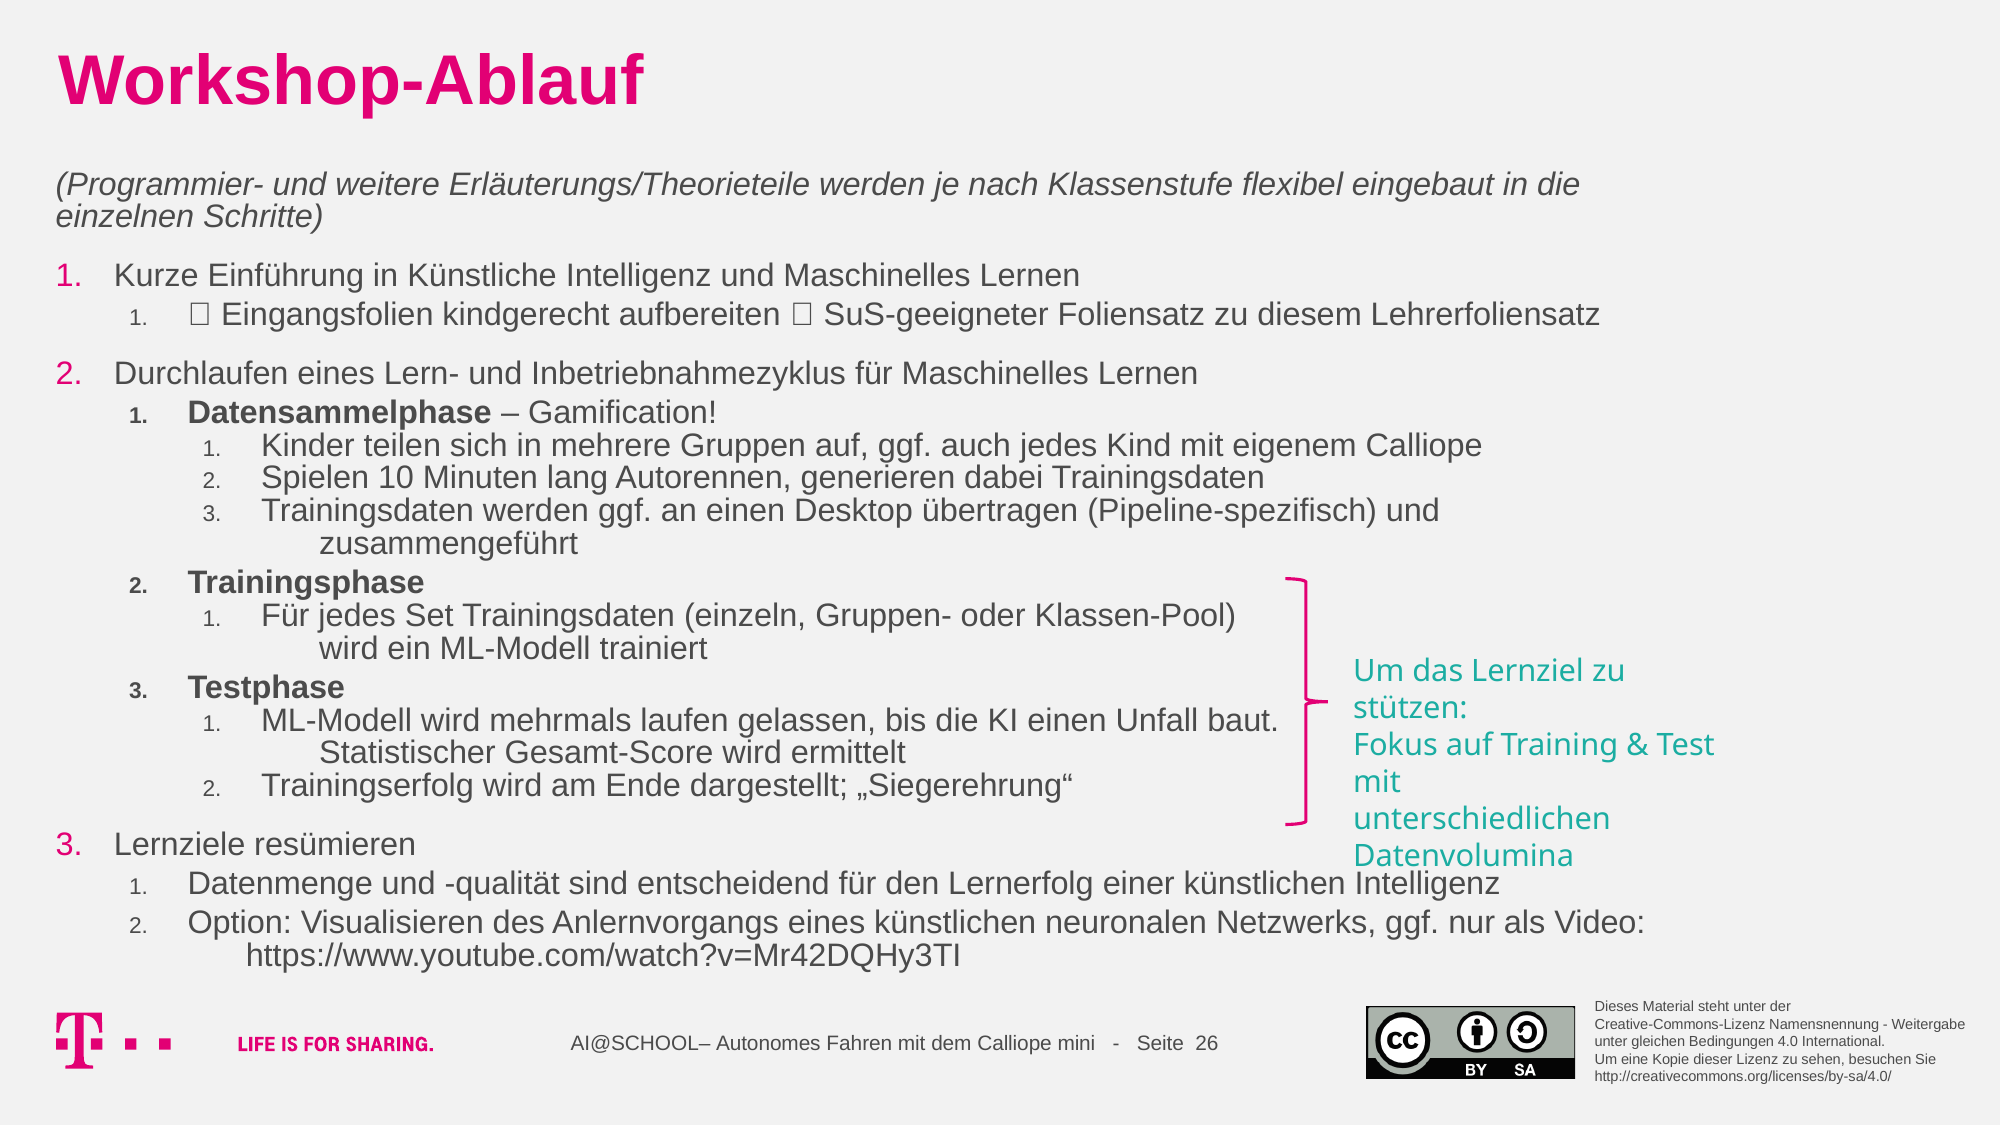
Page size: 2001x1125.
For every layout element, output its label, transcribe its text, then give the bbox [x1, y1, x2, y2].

title Workshop-Ablauf [0, 43, 1888, 132]
text_box Um das Lernziel zu stützen: Fokus auf Training & Test mit unterschiedlichen Datenvolumina [1340, 644, 1761, 804]
list (Programmier- und weitere Erläuterungs/Theorieteile werden je nach Klassenstufe flexibel eingebaut in die einzelnen Schritte) Kurze Einführung in Künstliche Intelligenz und Maschinelles Lernen  Eingangsfolien kindgerecht aufbereiten  SuS-geeigneter Foliensatz zu diesem Lehrerfoliensatz Durchlaufen eines Lern- und Inbetriebnahmezyklus für Maschinelles Lernen Datensammelphase – Gamification! Kinder teilen sich in mehrere Gruppen auf, ggf. auch jedes Kind mit eigenem Calliope Spielen 10 Minuten lang Autorennen, generieren dabei Trainingsdaten Trainingsdaten werden ggf. an einen Desktop übertragen (Pipeline-spezifisch) und zusammengeführt Trainingsphase Für jedes Set Trainingsdaten (einzeln, Gruppen- oder Klassen-Pool) wird ein ML-Modell trainiert Testphase ML-Modell wird mehrmals laufen gelassen, bis die KI einen Unfall baut. Statistischer Gesamt-Score wird ermittelt Trainingserfolg wird am Ende dargestellt; „Siegerehrung“ Lernziele resümieren Datenmenge und -qualität sind entscheidend für den Lernerfolg einer künstlichen Intelligenz Option: Visualisieren des Anlernvorgangs eines künstlichen neuronalen Netzwerks, ggf. nur als Video: https://www.youtube.com/watch?v=Mr42DQHy3TI [55, 168, 1658, 1011]
